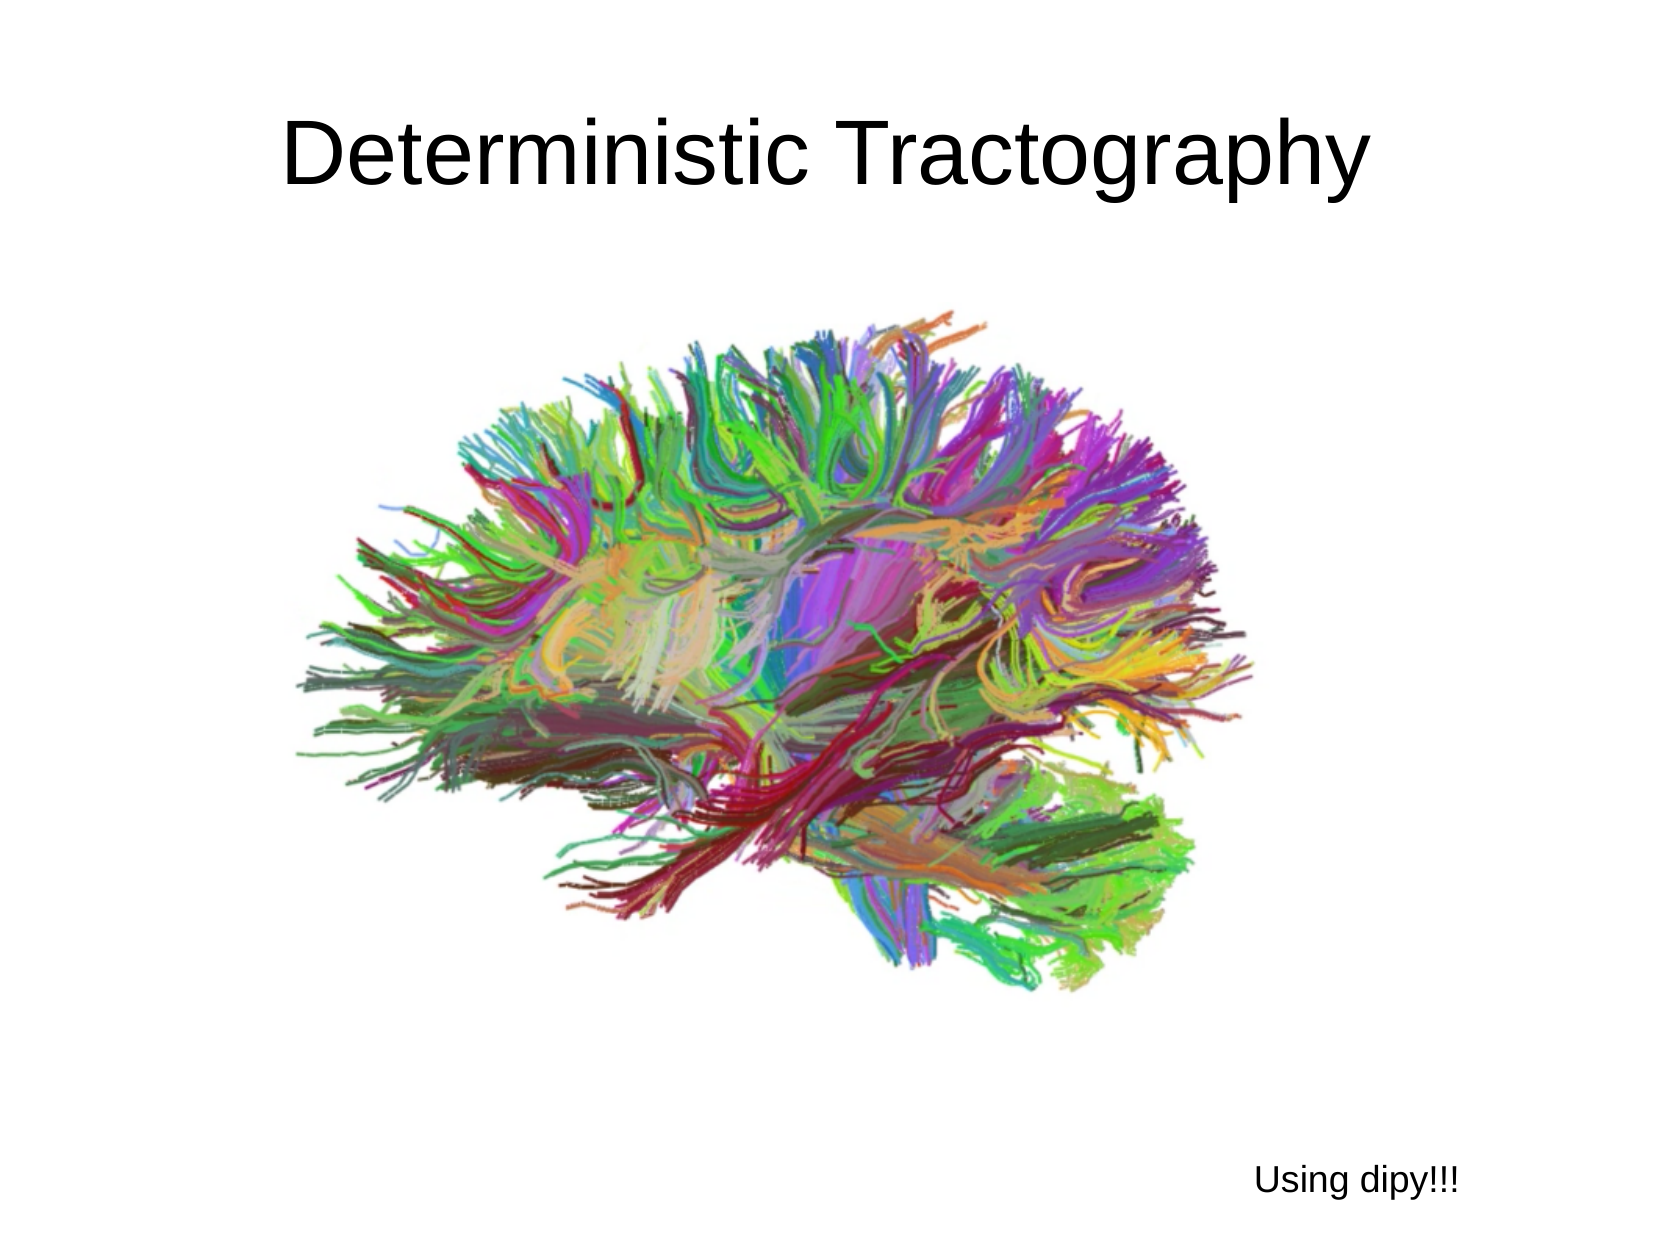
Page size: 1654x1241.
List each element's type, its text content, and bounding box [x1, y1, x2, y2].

text_box Using dipy!!! [1239, 1151, 1475, 1209]
title Deterministic Tractography [82, 56, 1571, 250]
picture [266, 302, 1323, 1022]
